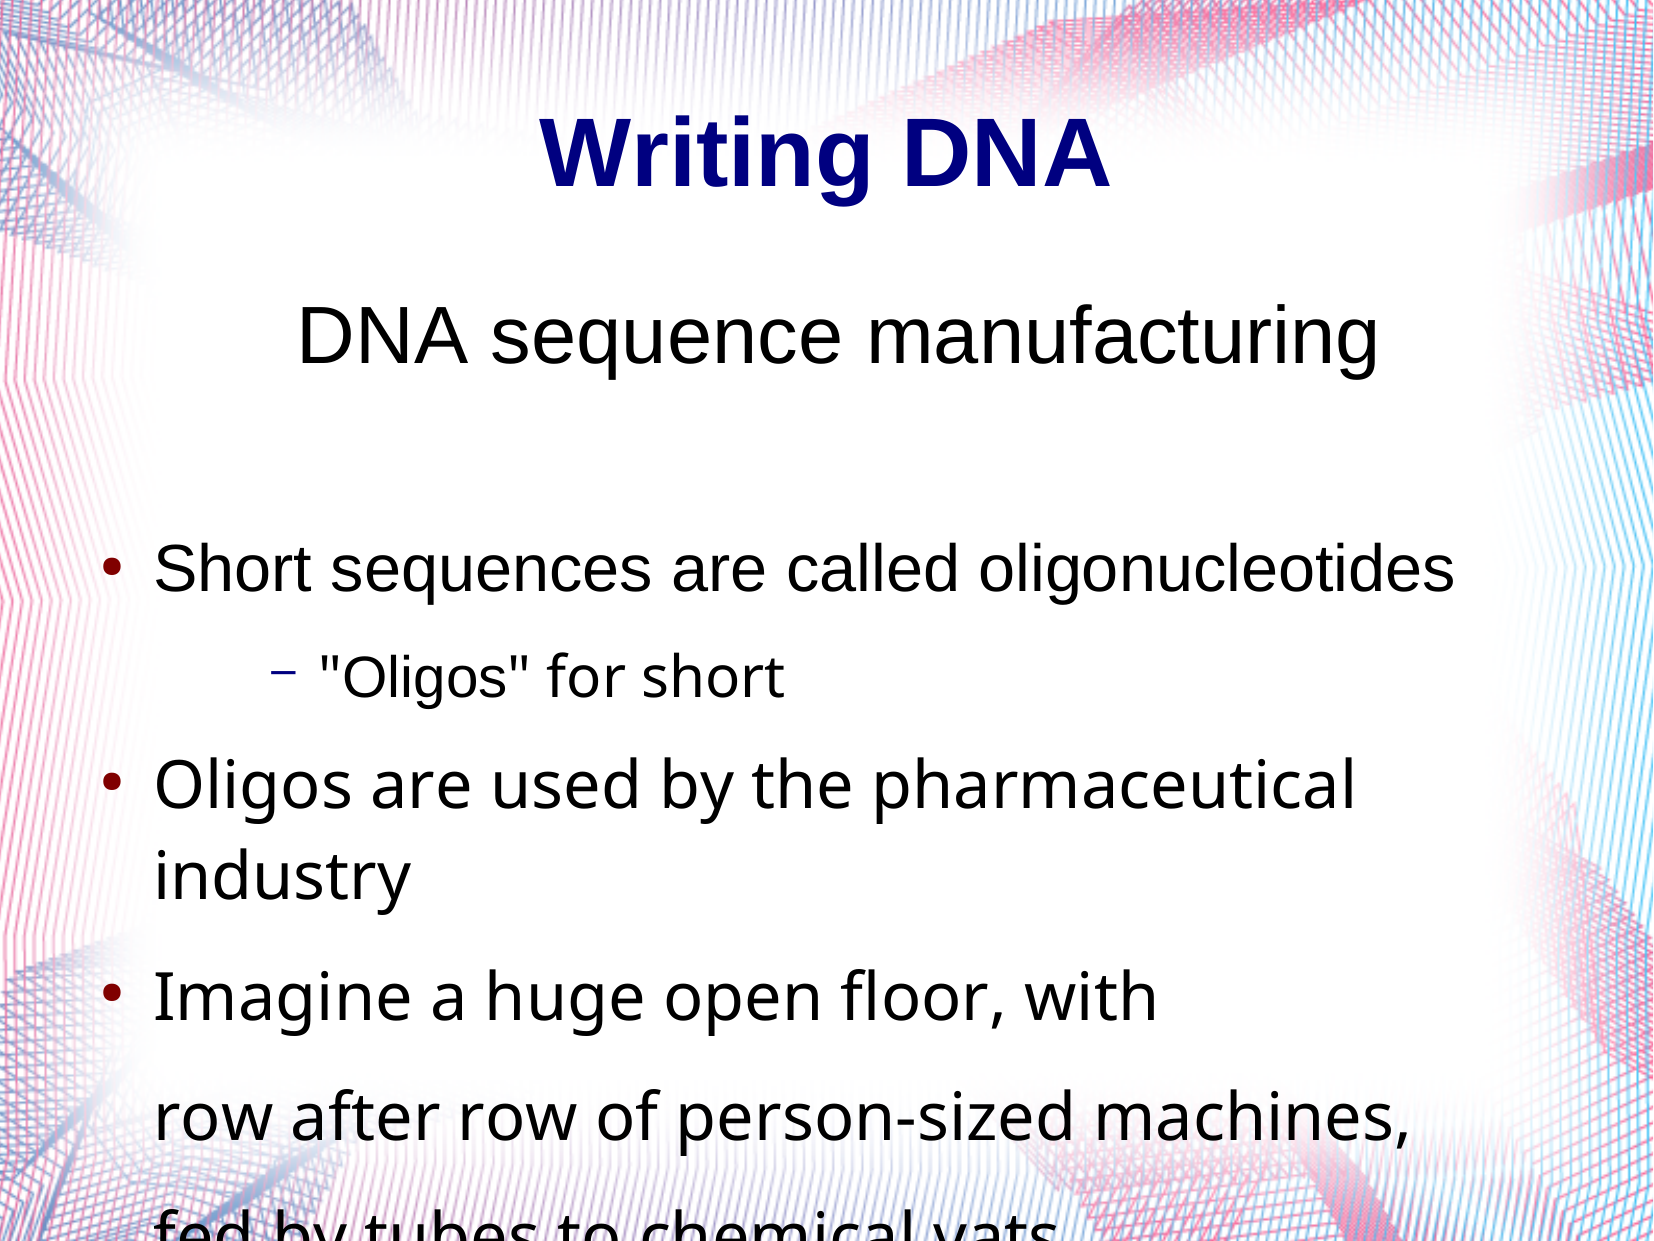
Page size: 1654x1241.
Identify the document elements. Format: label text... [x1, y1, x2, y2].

title Writing DNA [82, 49, 1571, 257]
list DNA sequence manufacturing Short sequences are called oligonucleotides "Oligos" for short Oligos are used by the pharmaceutical industry Imagine a huge open floor, with row after row of person-sized machines, fed by tubes to chemical vats. [82, 290, 1571, 1241]
picture [0, 0, 1654, 1241]
